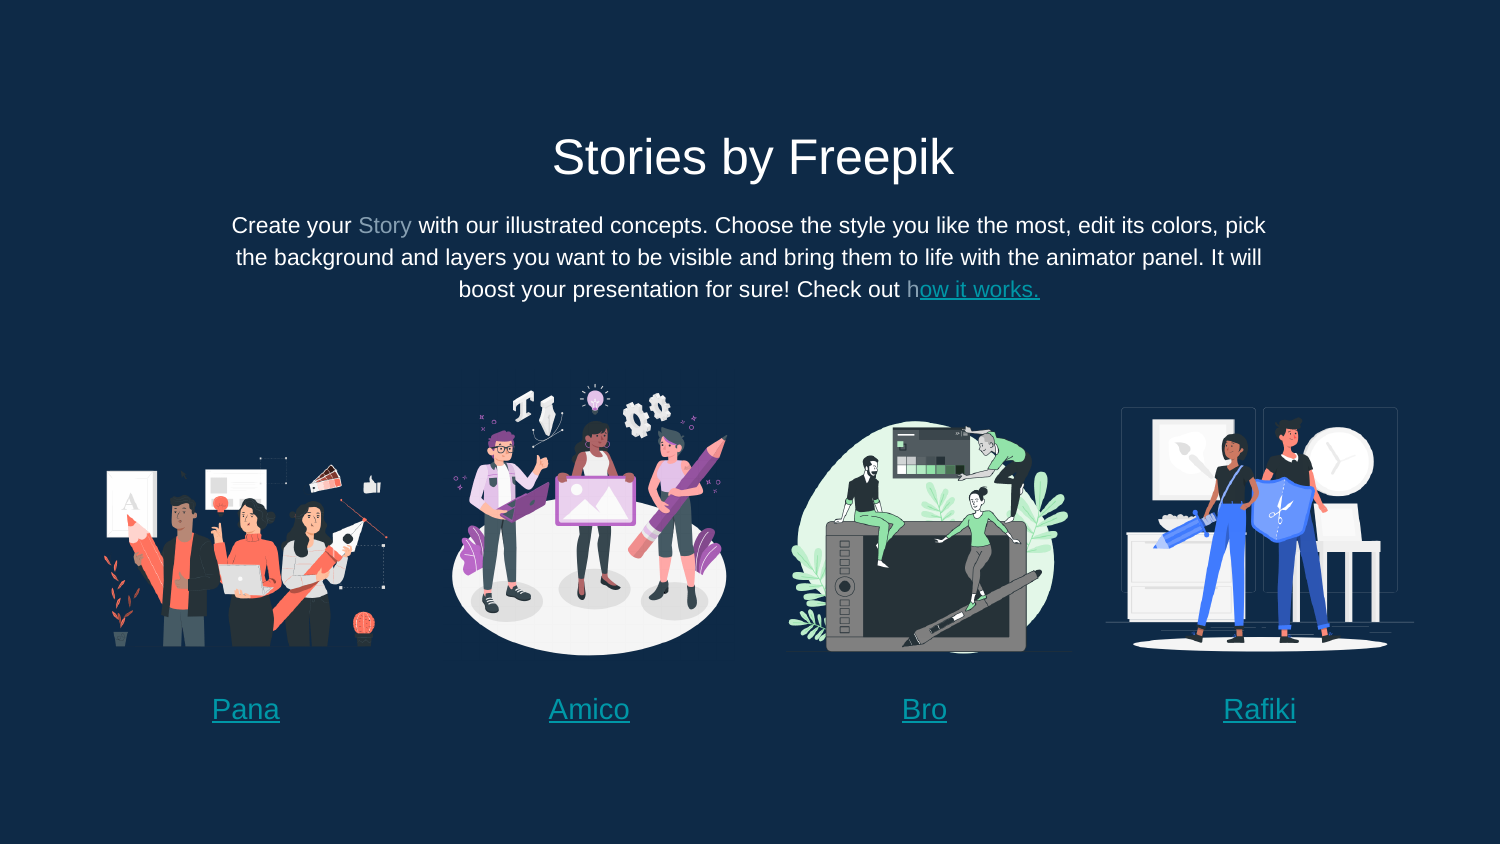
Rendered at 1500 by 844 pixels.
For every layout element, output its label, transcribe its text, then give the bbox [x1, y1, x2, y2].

title Stories by Freepik [175, 109, 1332, 189]
picture [1105, 371, 1415, 681]
picture [83, 394, 409, 703]
list Pana [141, 679, 351, 732]
list Create your Story with our illustrated concepts. Choose the style you like the most, edit its colors, pick the background and layers you want to be visible and bring them to life with the animator panel. It will boost your presentation for sure! Check out how it works. [205, 191, 1294, 245]
picture [435, 357, 744, 666]
picture [770, 371, 1079, 681]
list Amico [485, 679, 694, 732]
list Bro [820, 681, 1029, 732]
list Rafiki [1155, 681, 1365, 732]
